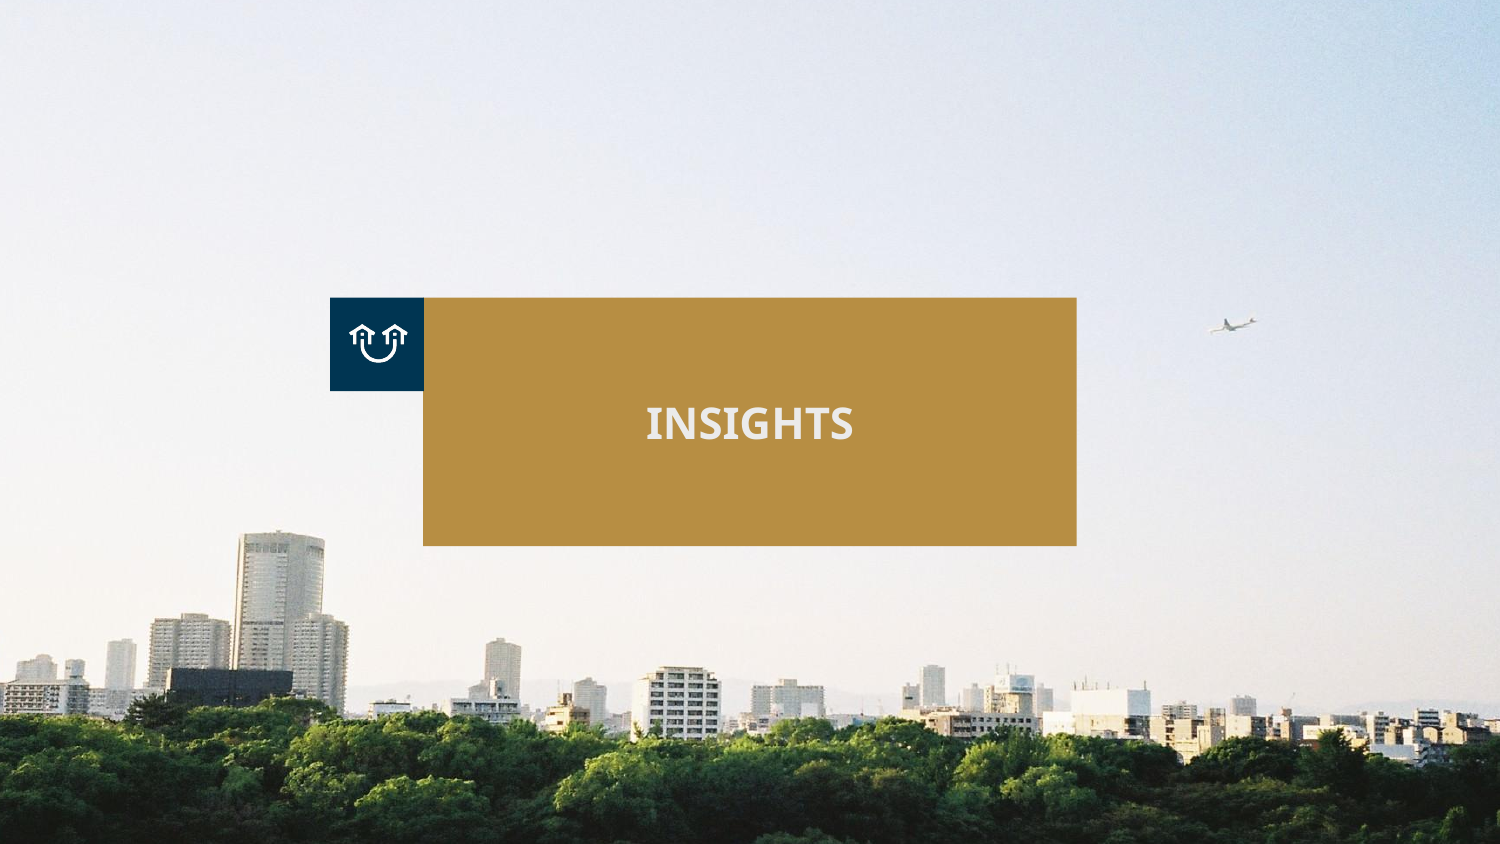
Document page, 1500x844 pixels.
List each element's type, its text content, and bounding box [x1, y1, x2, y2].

picture [0, 0, 1500, 844]
title INSIGHTS [423, 297, 1077, 547]
